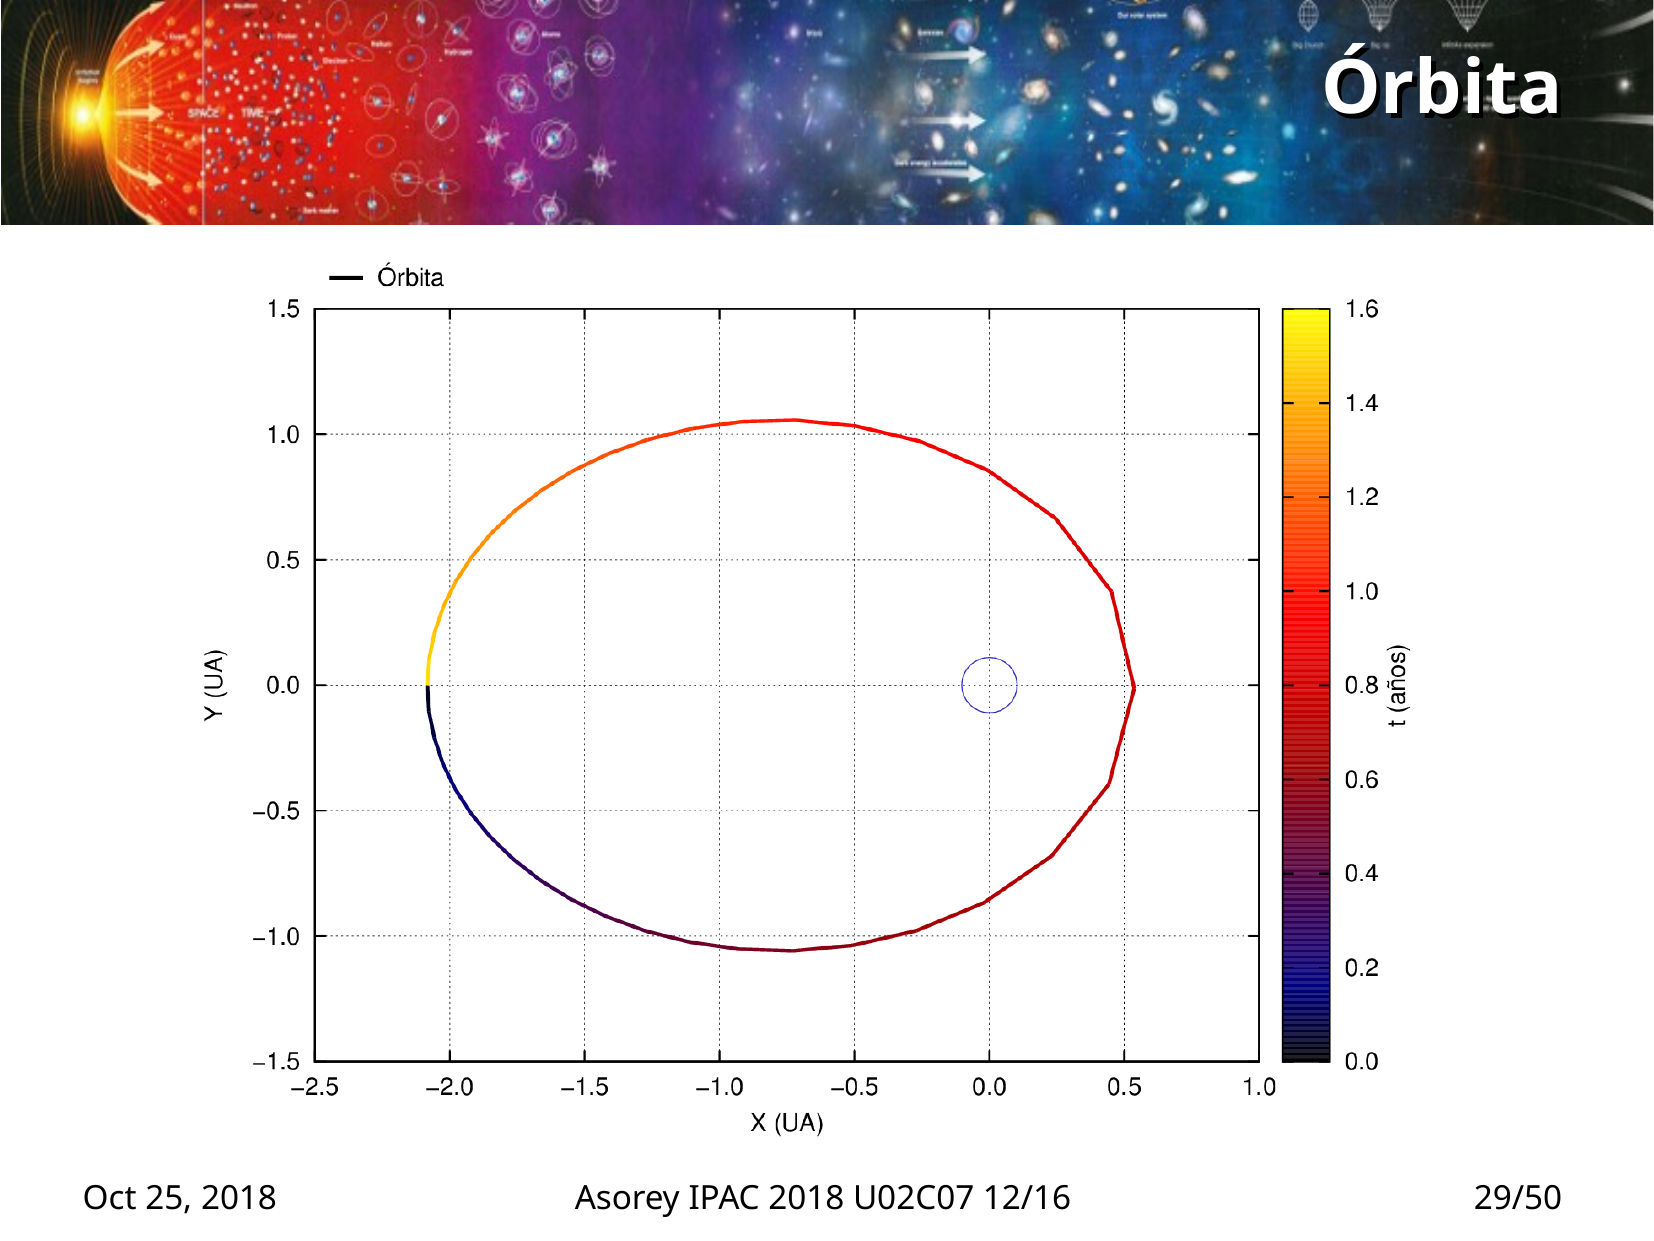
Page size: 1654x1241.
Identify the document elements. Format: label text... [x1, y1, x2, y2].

picture [194, 254, 1459, 1141]
picture [1271, 0, 1654, 225]
picture [1, 0, 1230, 225]
title Órbita [75, 0, 1564, 189]
